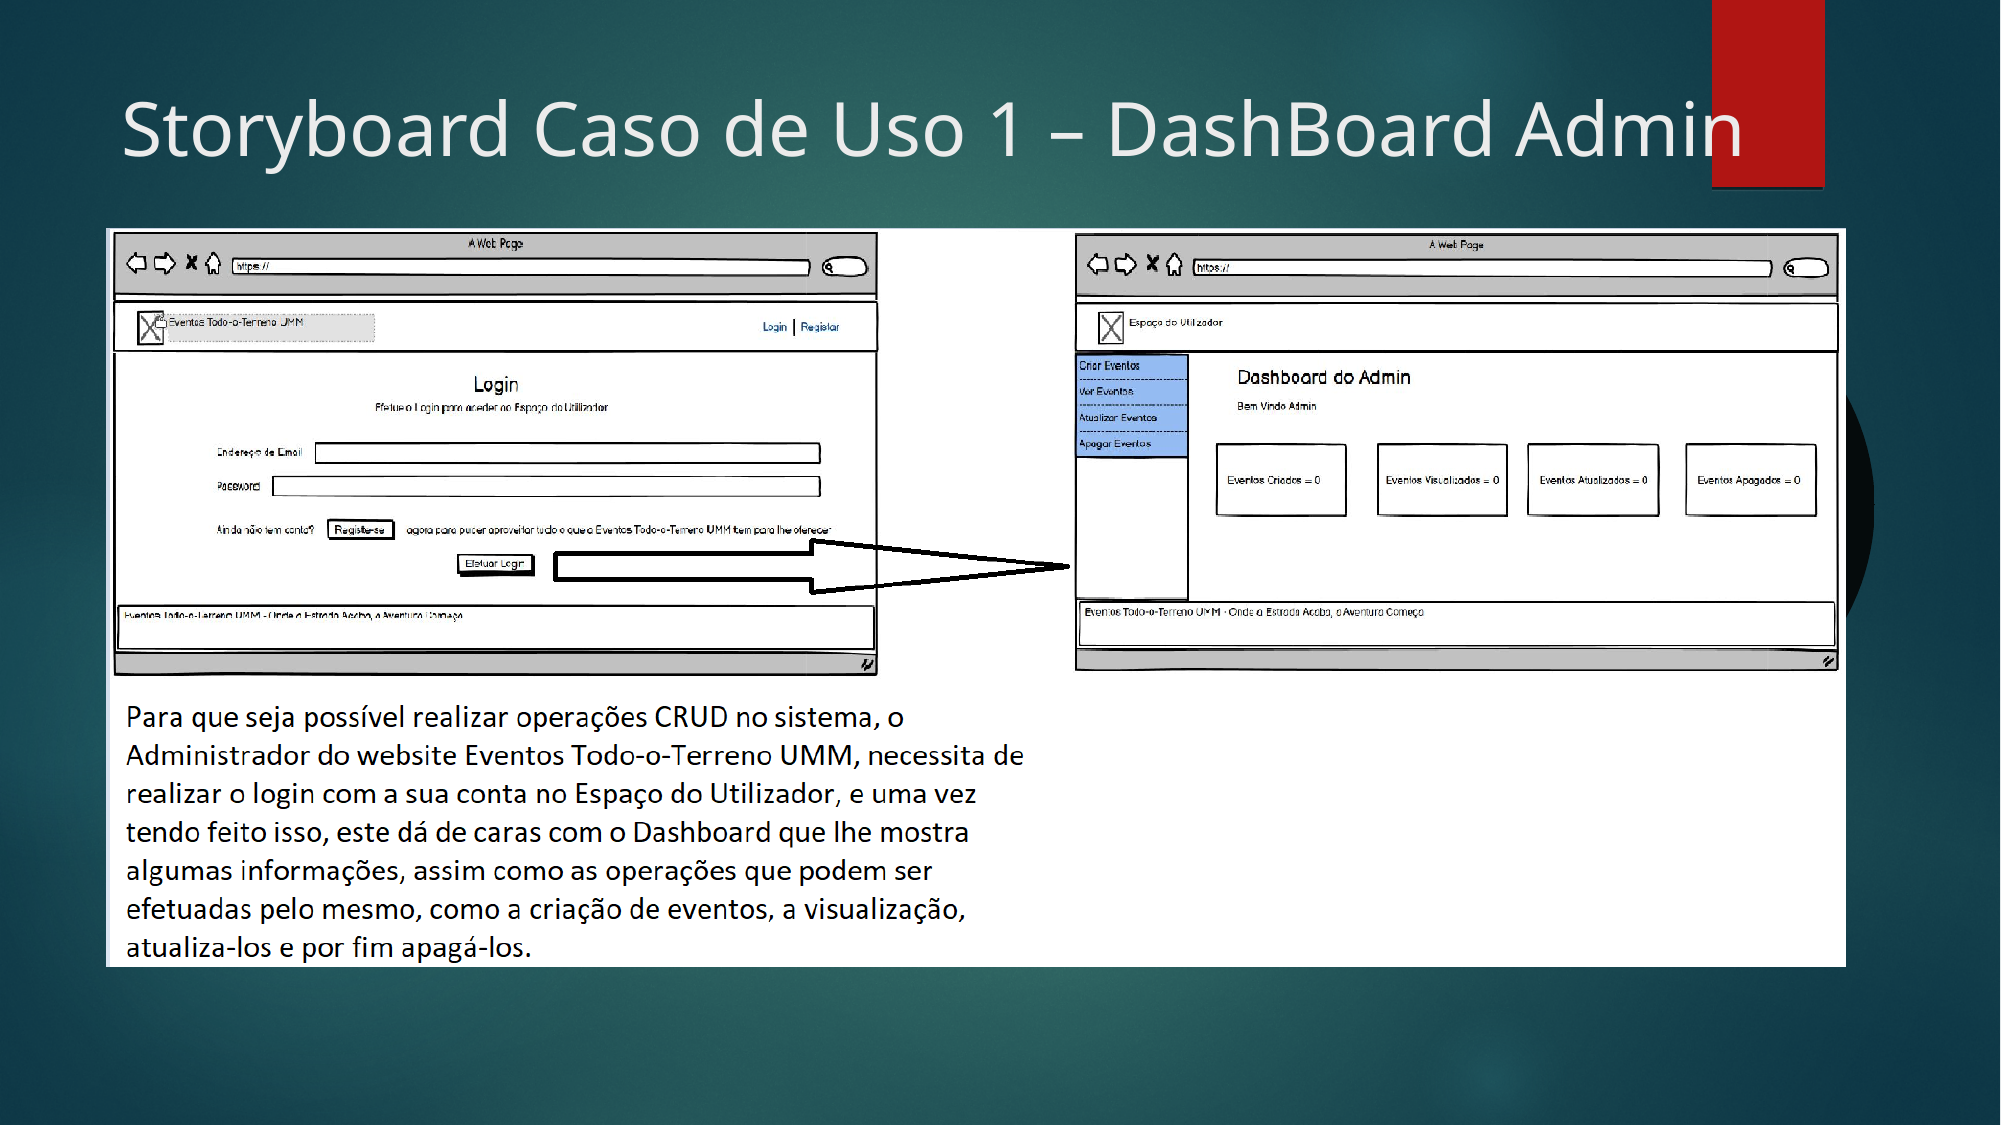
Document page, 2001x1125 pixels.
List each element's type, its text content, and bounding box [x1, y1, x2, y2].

picture [106, 228, 1846, 967]
title Storyboard Caso de Uso 1 – DashBoard Admin [106, 74, 1925, 217]
